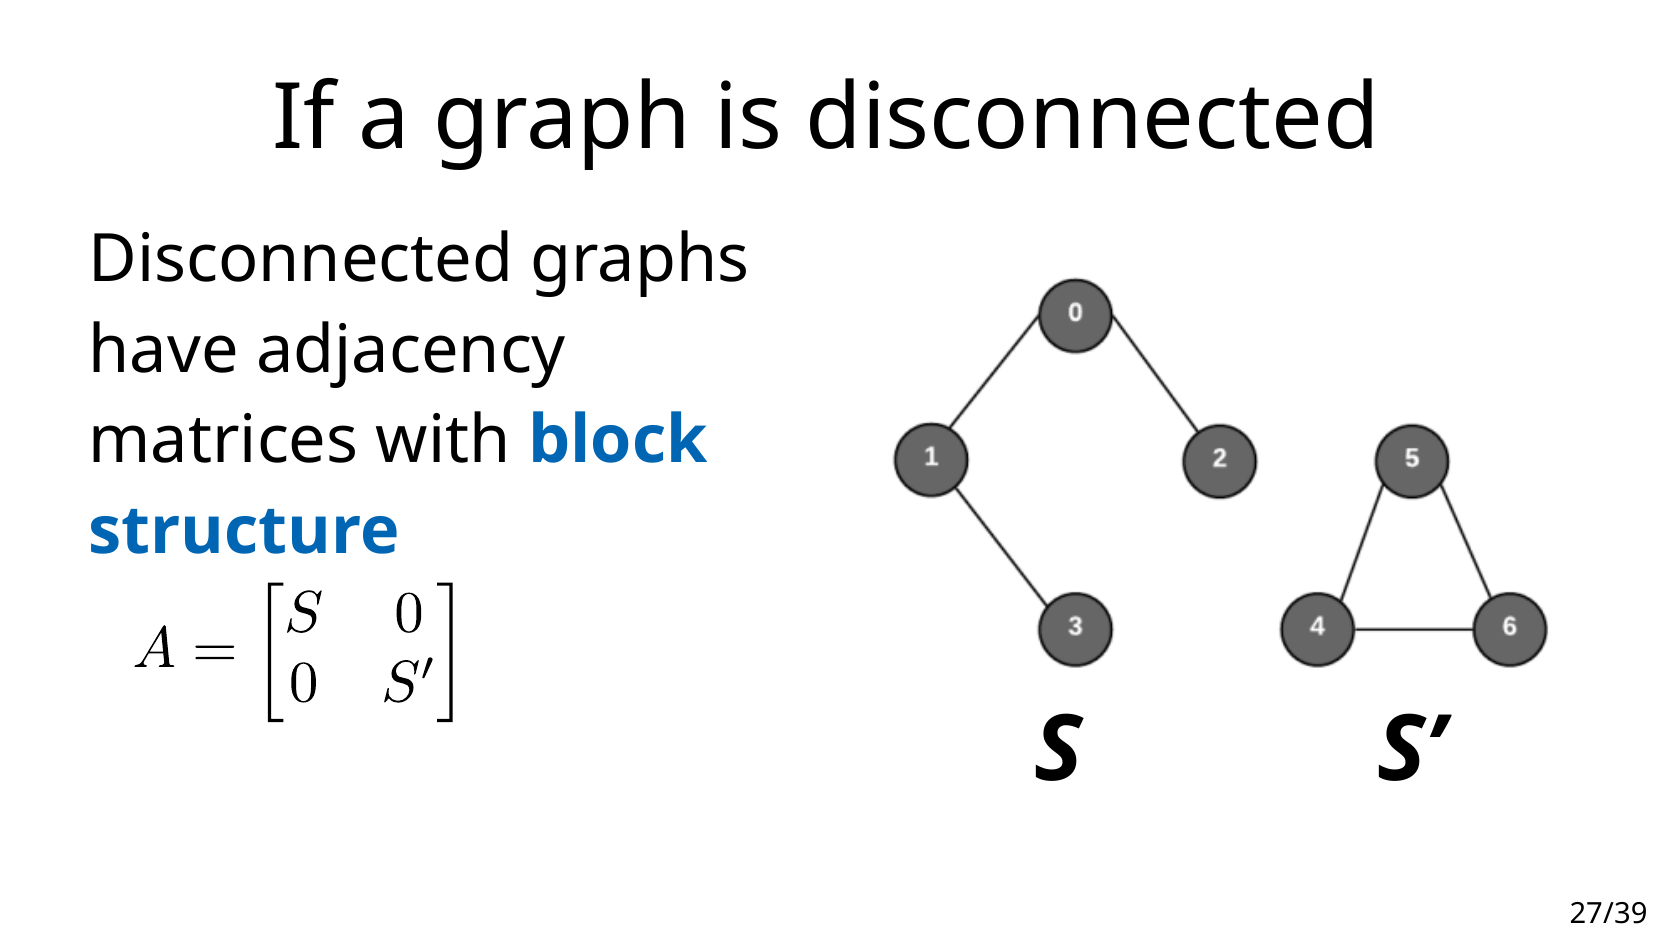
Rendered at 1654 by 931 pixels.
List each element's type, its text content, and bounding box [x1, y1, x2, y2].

picture [877, 270, 1553, 693]
text_box S’ [1362, 675, 1498, 825]
text_box [132, 582, 468, 723]
text_box S [1020, 675, 1156, 825]
title If a graph is disconnected [82, 1, 1571, 226]
list Disconnected graphs have adjacency matrices with block structure [88, 210, 766, 841]
